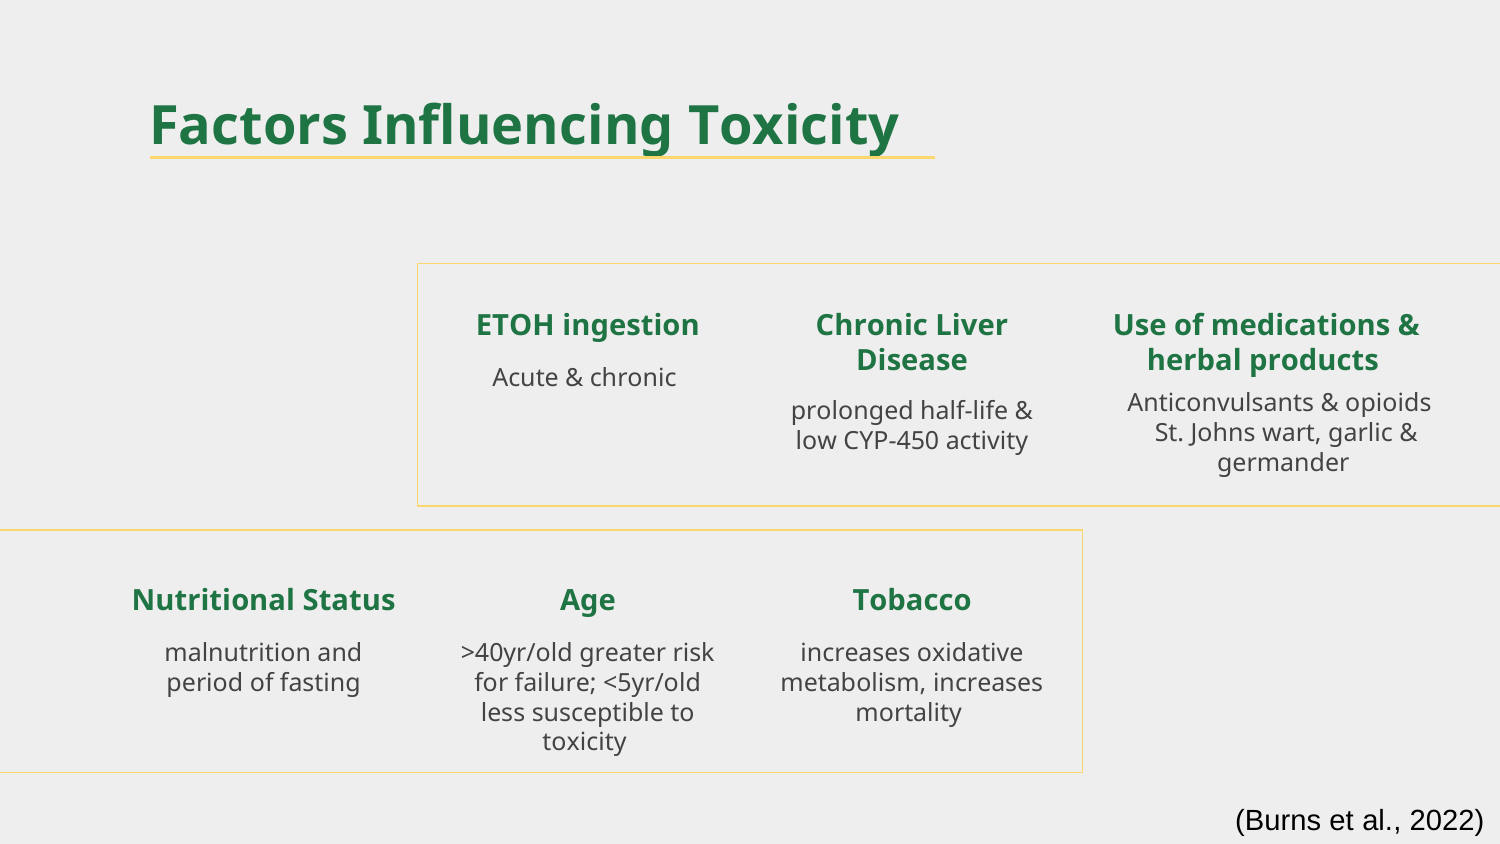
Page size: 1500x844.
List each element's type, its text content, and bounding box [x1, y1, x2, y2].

text_box Acute & chronic [434, 346, 742, 477]
text_box Anticonvulsants & opioids St. Johns wart, garlic & germander [1099, 371, 1468, 502]
text_box Chronic Liver Disease [758, 291, 1066, 379]
text_box Use of medications & herbal products [1082, 291, 1451, 386]
text_box prolonged half-life & low CYP-450 activity [758, 379, 1066, 510]
text_box ETOH ingestion [434, 291, 742, 346]
text_box malnutrition and period of fasting [109, 621, 418, 752]
text_box Factors Influencing Toxicity [134, 75, 1366, 170]
text_box Age [434, 566, 742, 621]
text_box increases oxidative metabolism, increases mortality [758, 621, 1066, 752]
text_box Tobacco [758, 566, 1066, 621]
text_box (Burns et al., 2022) [1220, 793, 1500, 844]
text_box Nutritional Status [109, 566, 418, 621]
text_box >40yr/old greater risk for failure; <5yr/old less susceptible to toxicity [434, 621, 742, 752]
